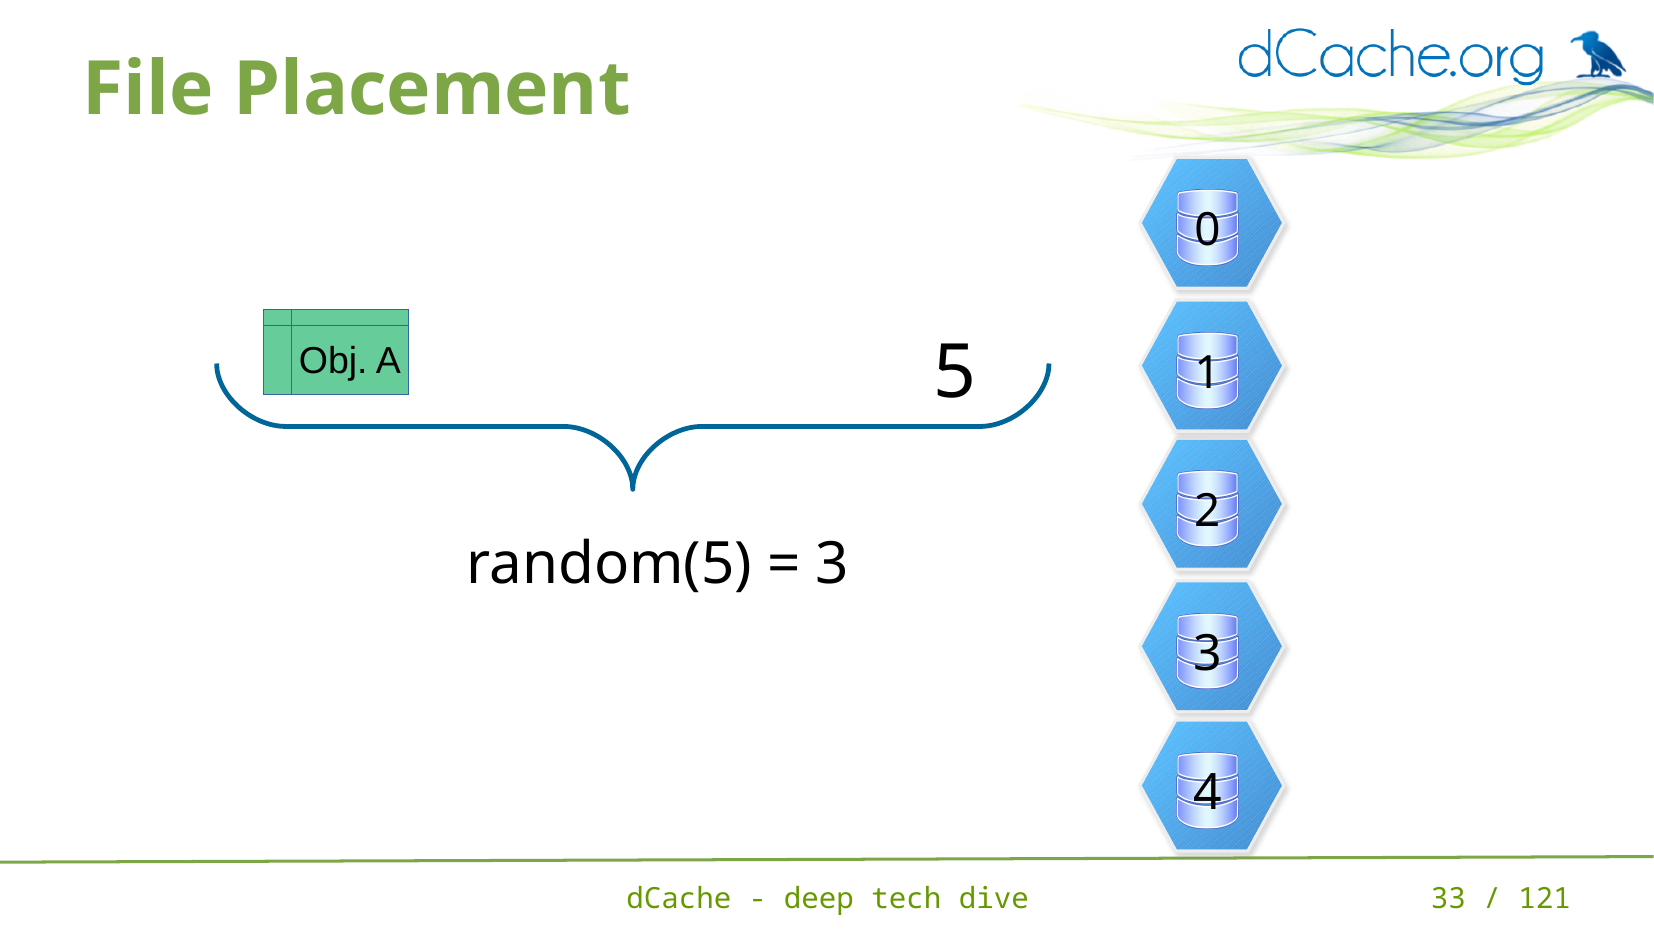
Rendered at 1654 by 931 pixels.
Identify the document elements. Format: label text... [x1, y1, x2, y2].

title File Placement [82, 40, 1605, 131]
picture [956, 16, 1654, 869]
text_box random(5) = 3 [451, 513, 967, 693]
text_box Obj. A [263, 309, 409, 395]
text_box 5 [919, 309, 999, 431]
